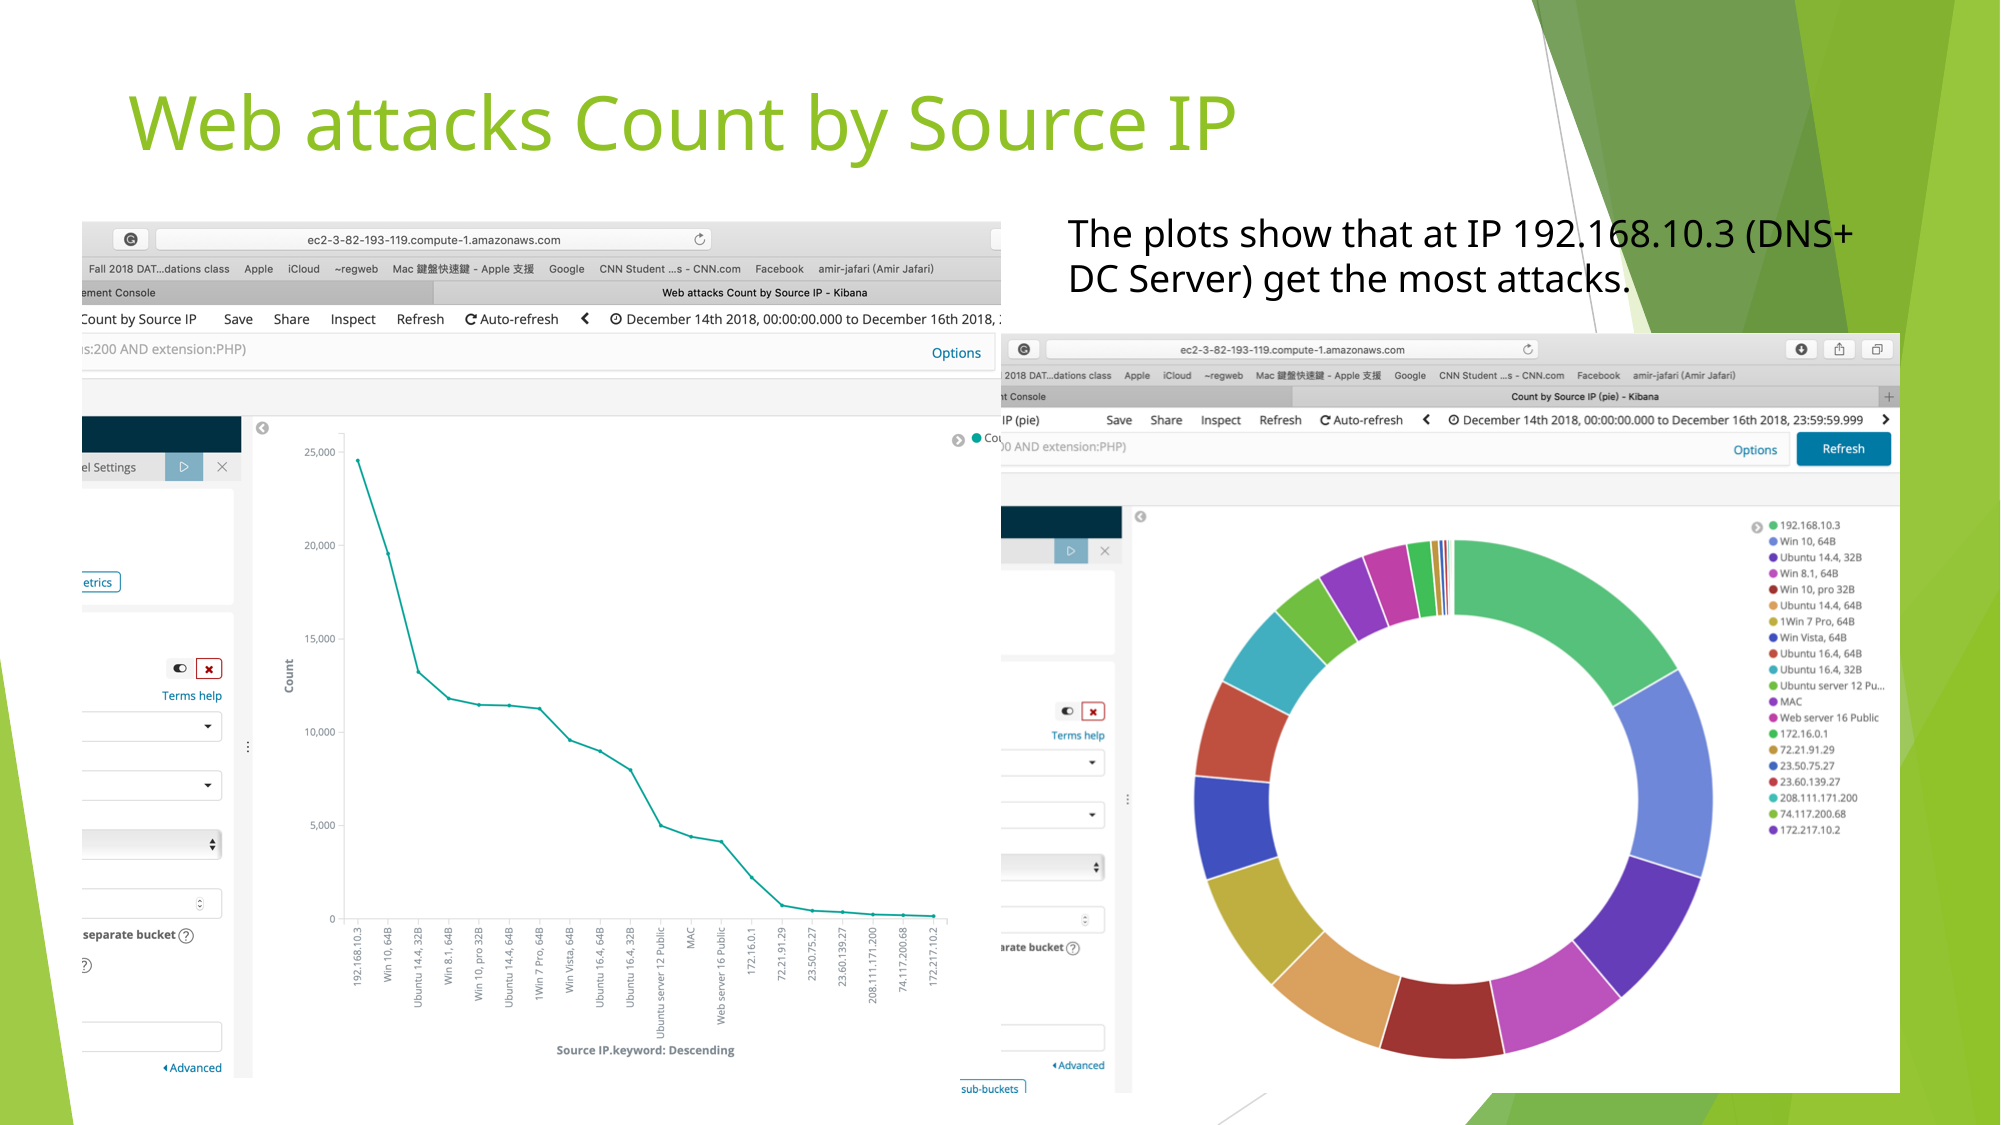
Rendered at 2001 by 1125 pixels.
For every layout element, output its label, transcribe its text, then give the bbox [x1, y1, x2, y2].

title Web attacks Count by Source IP [113, 68, 1524, 285]
text_box The plots show that at IP 192.168.10.3 (DNS+ DC Server) get the most attacks. [1052, 202, 1918, 309]
picture [82, 221, 1900, 1093]
